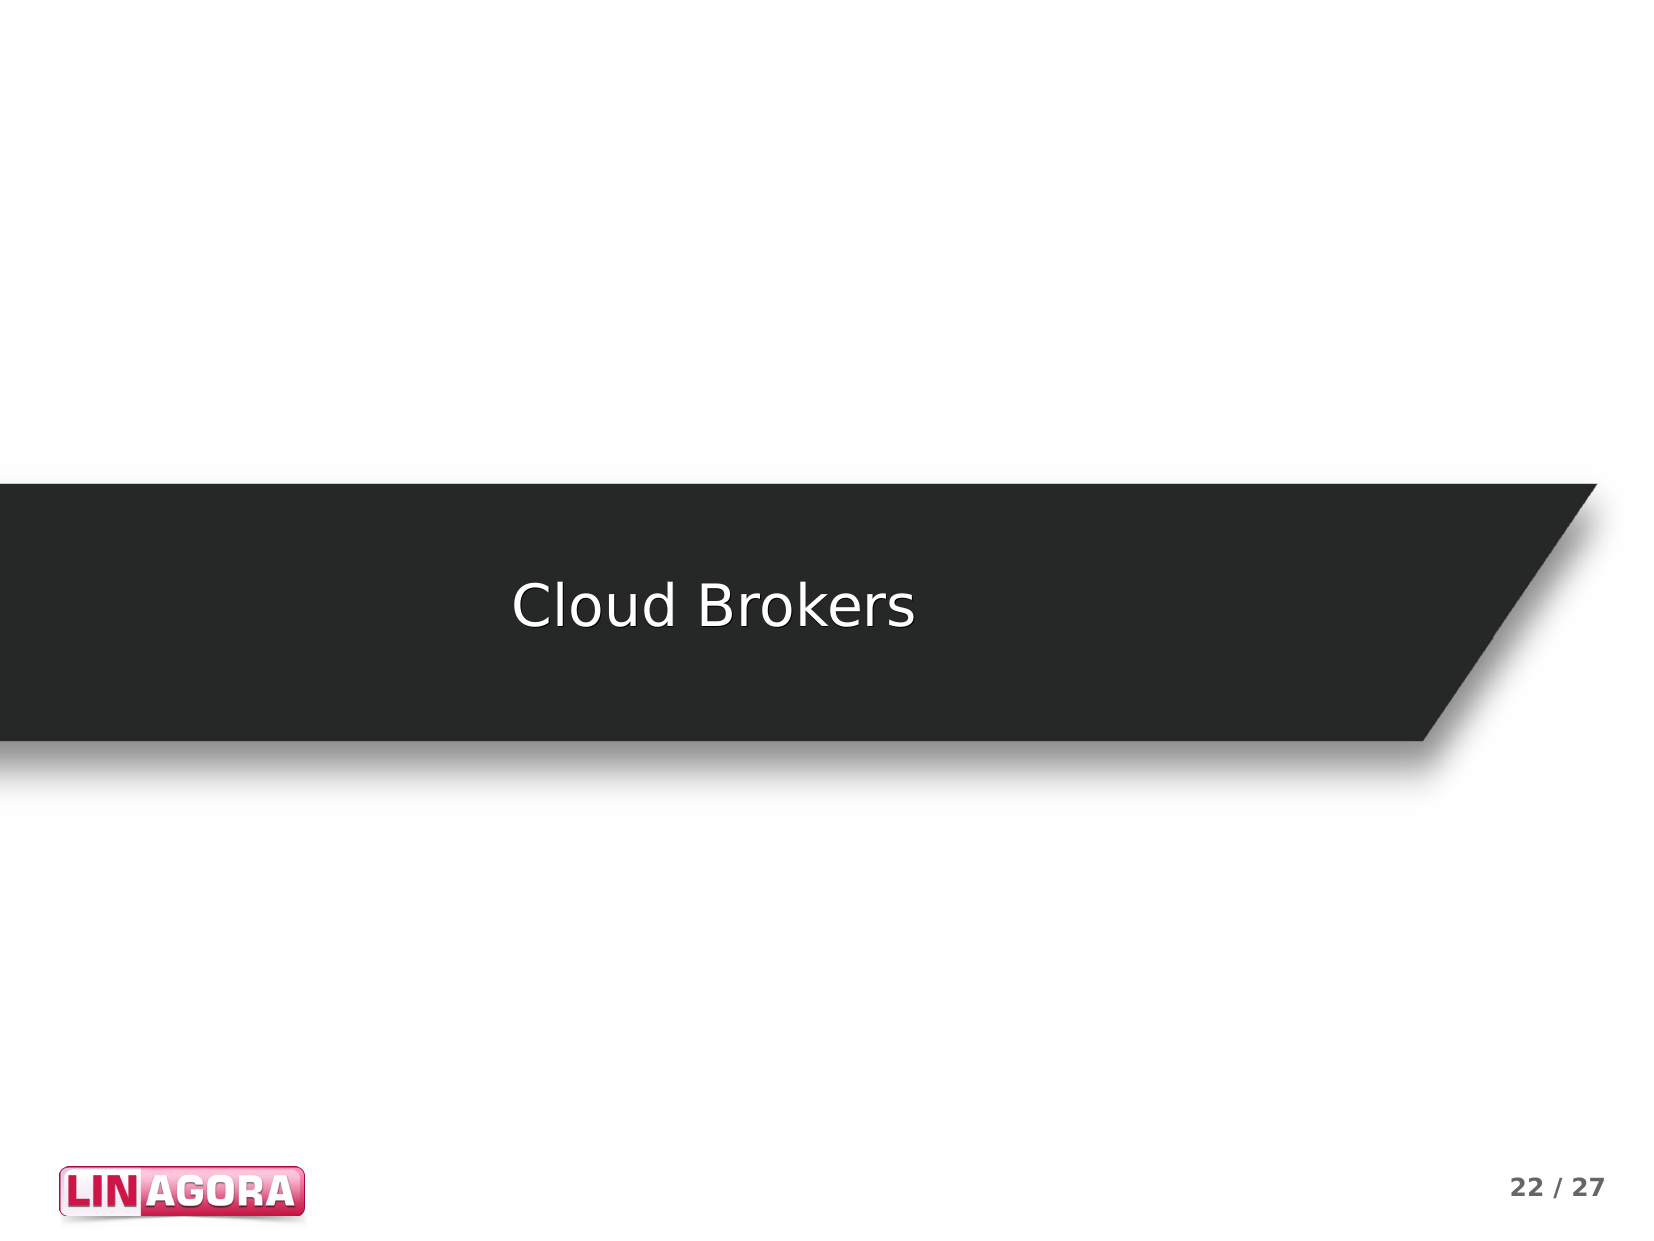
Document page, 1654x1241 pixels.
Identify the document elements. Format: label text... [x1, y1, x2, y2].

title Cloud Brokers [82, 460, 1347, 686]
picture [59, 1166, 308, 1229]
